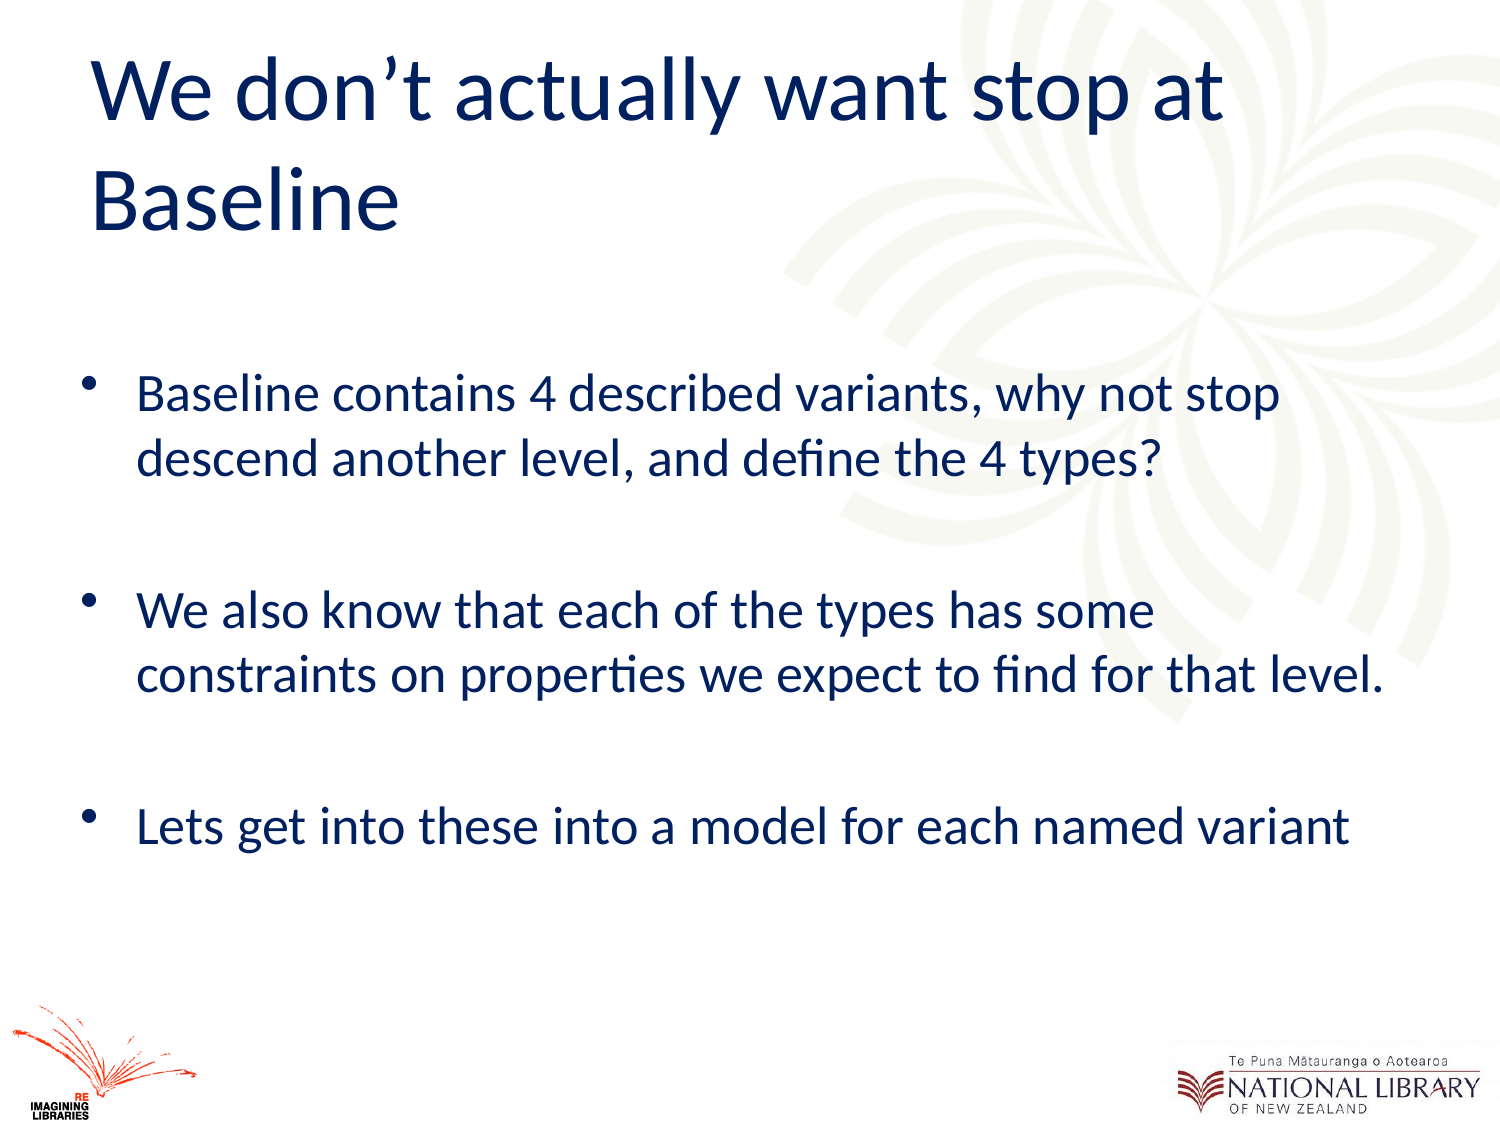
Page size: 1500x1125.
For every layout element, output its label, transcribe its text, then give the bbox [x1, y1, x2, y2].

picture [0, 0, 1500, 1125]
list Baseline contains 4 described variants, why not stop descend another level, and define the 4 types? We also know that each of the types has some constraints on properties we expect to find for that level. Lets get into these into a model for each named variant [64, 349, 1415, 745]
title We don’t actually want stop at Baseline [75, 45, 1425, 233]
